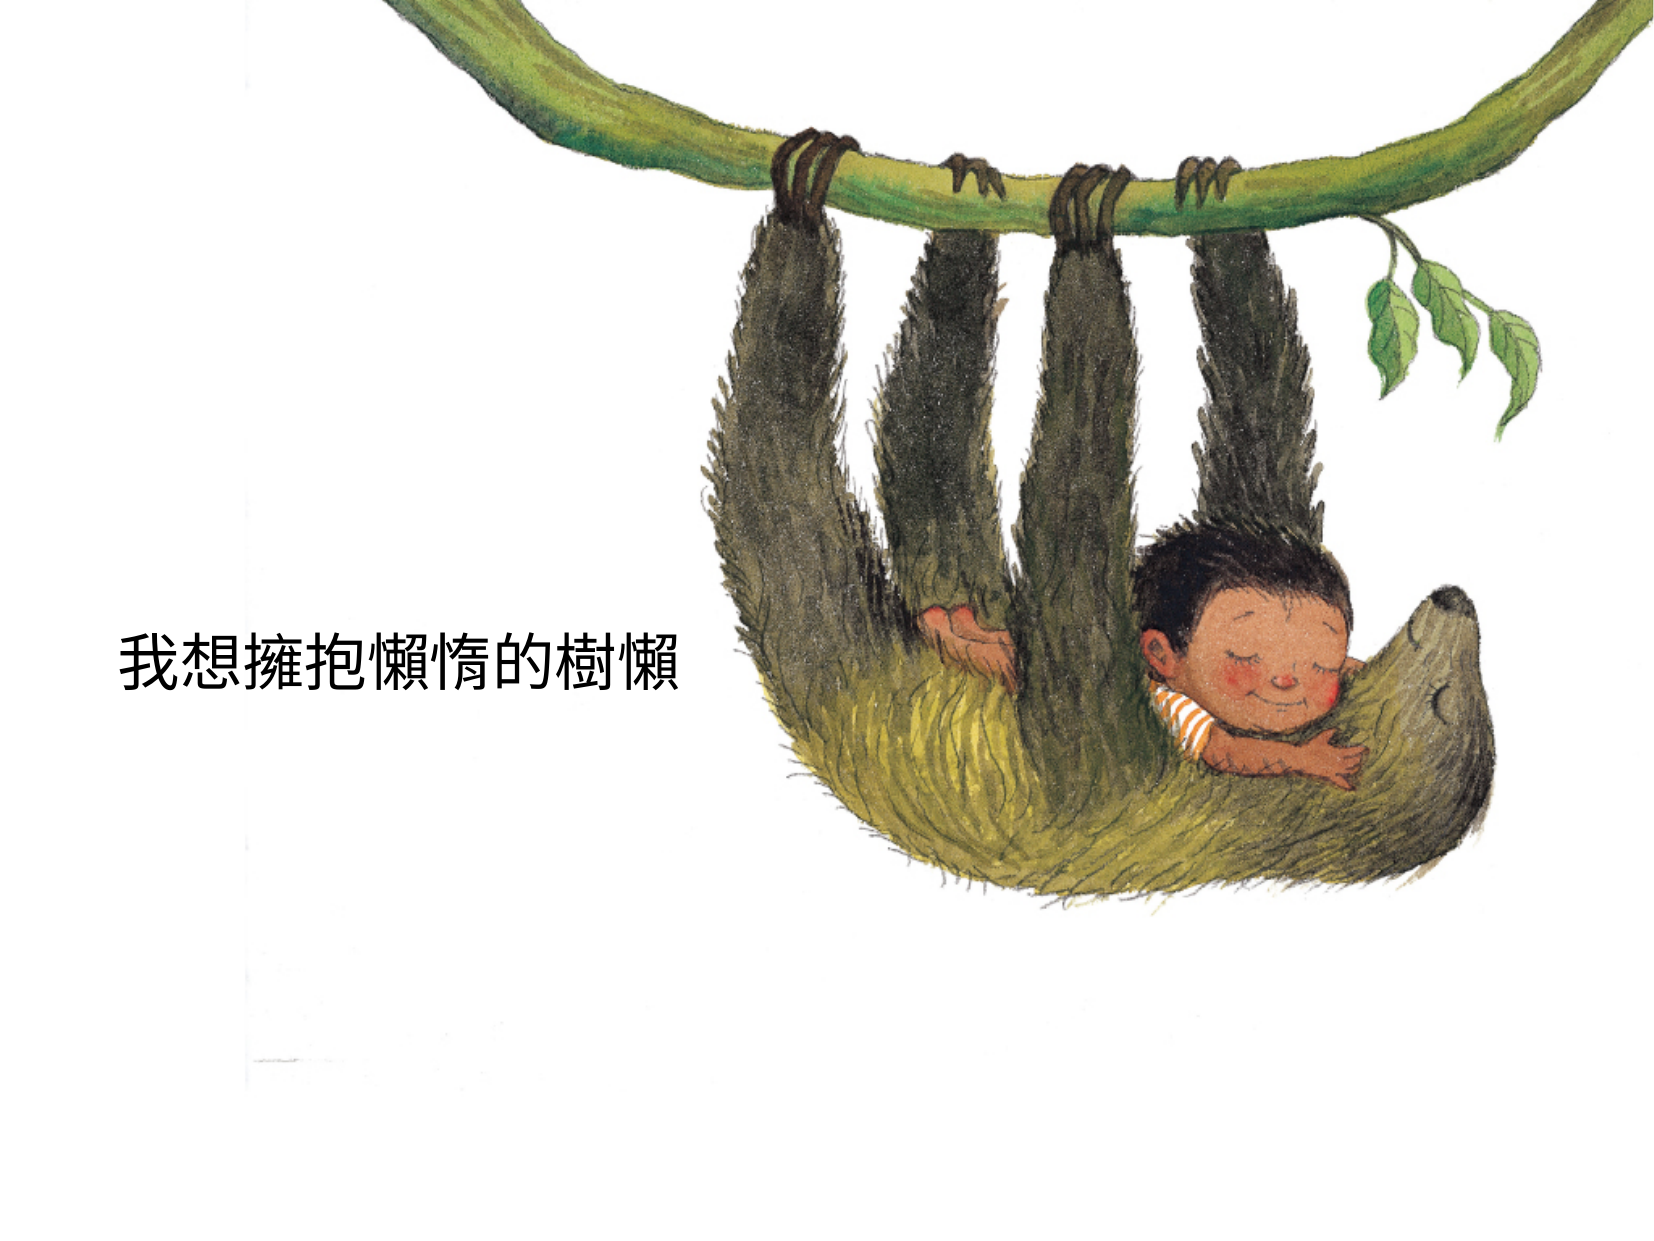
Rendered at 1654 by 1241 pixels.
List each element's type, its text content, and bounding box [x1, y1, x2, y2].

title 我想擁抱懶惰的樹懶 [53, 555, 745, 763]
picture [0, 0, 1654, 1240]
